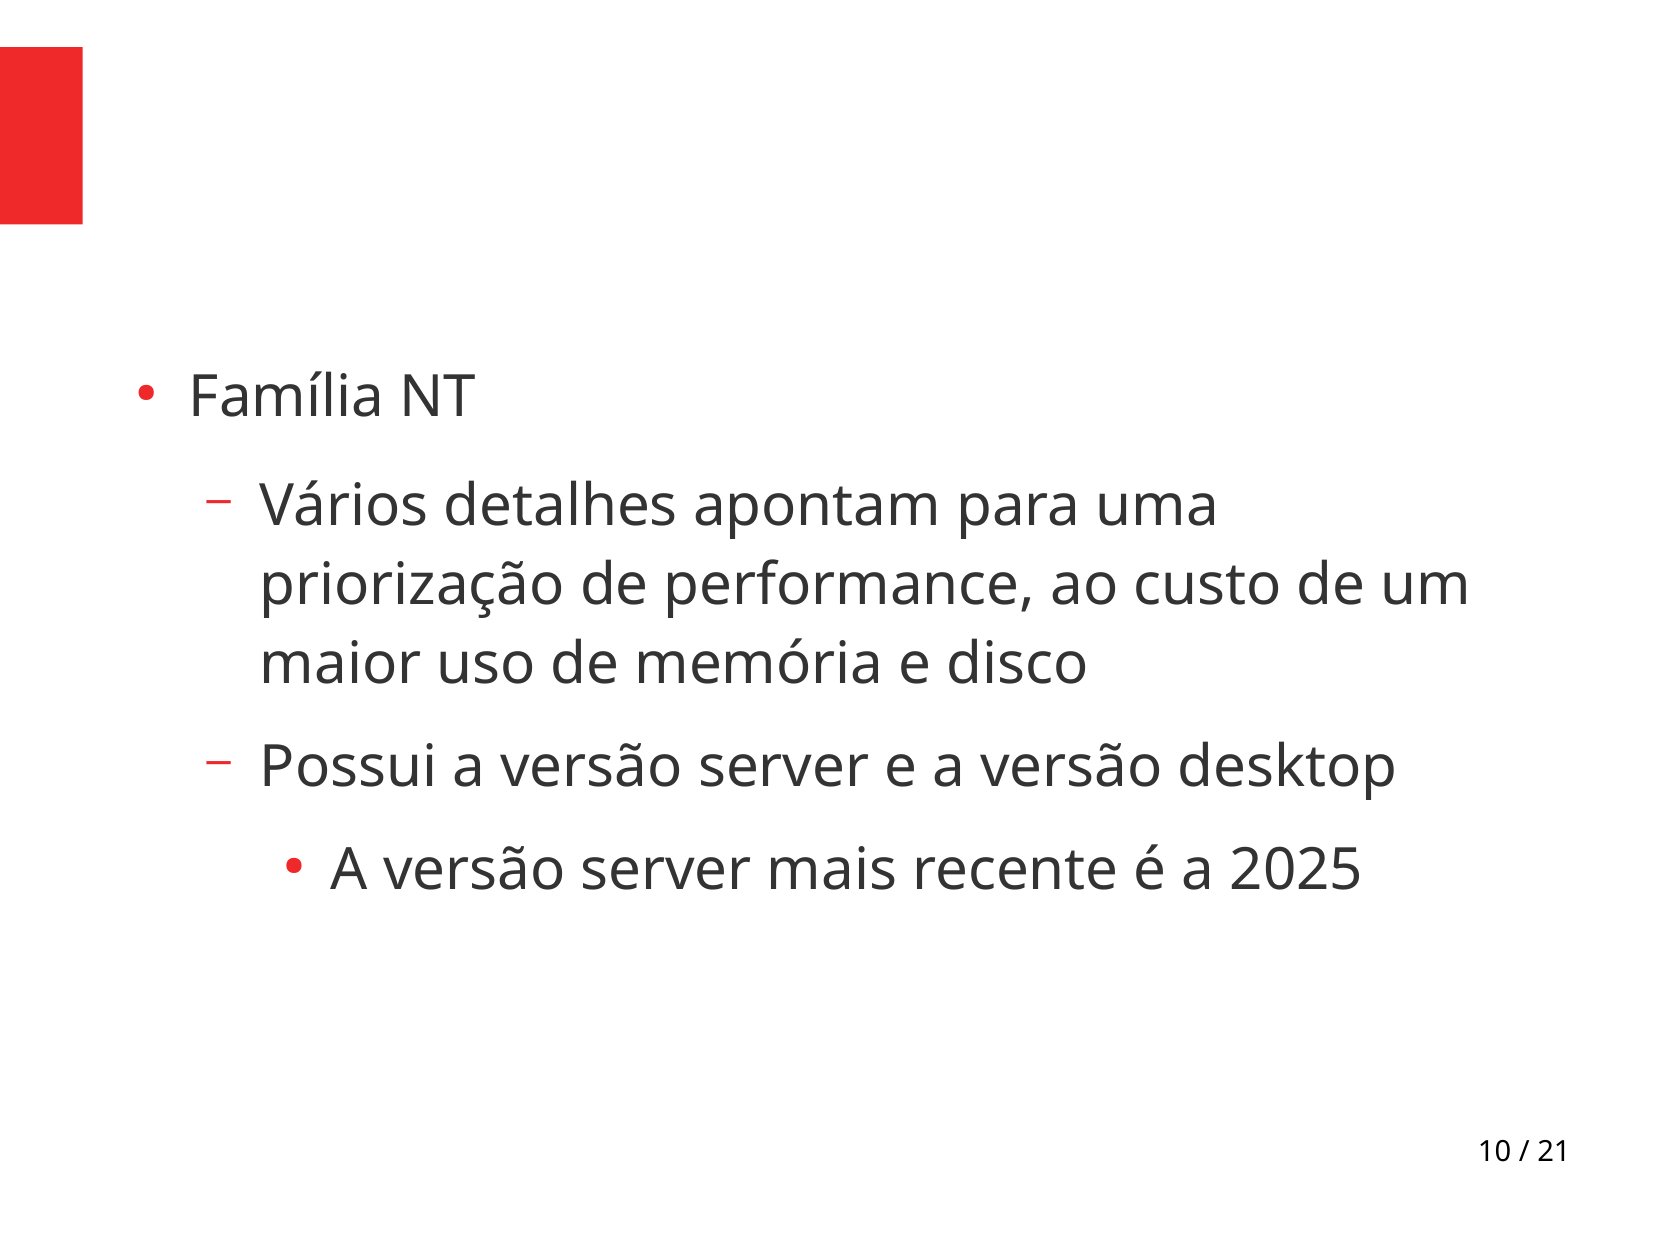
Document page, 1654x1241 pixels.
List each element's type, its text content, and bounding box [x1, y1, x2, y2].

list Família NT Vários detalhes apontam para uma priorização de performance, ao custo de um maior uso de memória e disco Possui a versão server e a versão desktop A versão server mais recente é a 2025 [118, 354, 1536, 1074]
